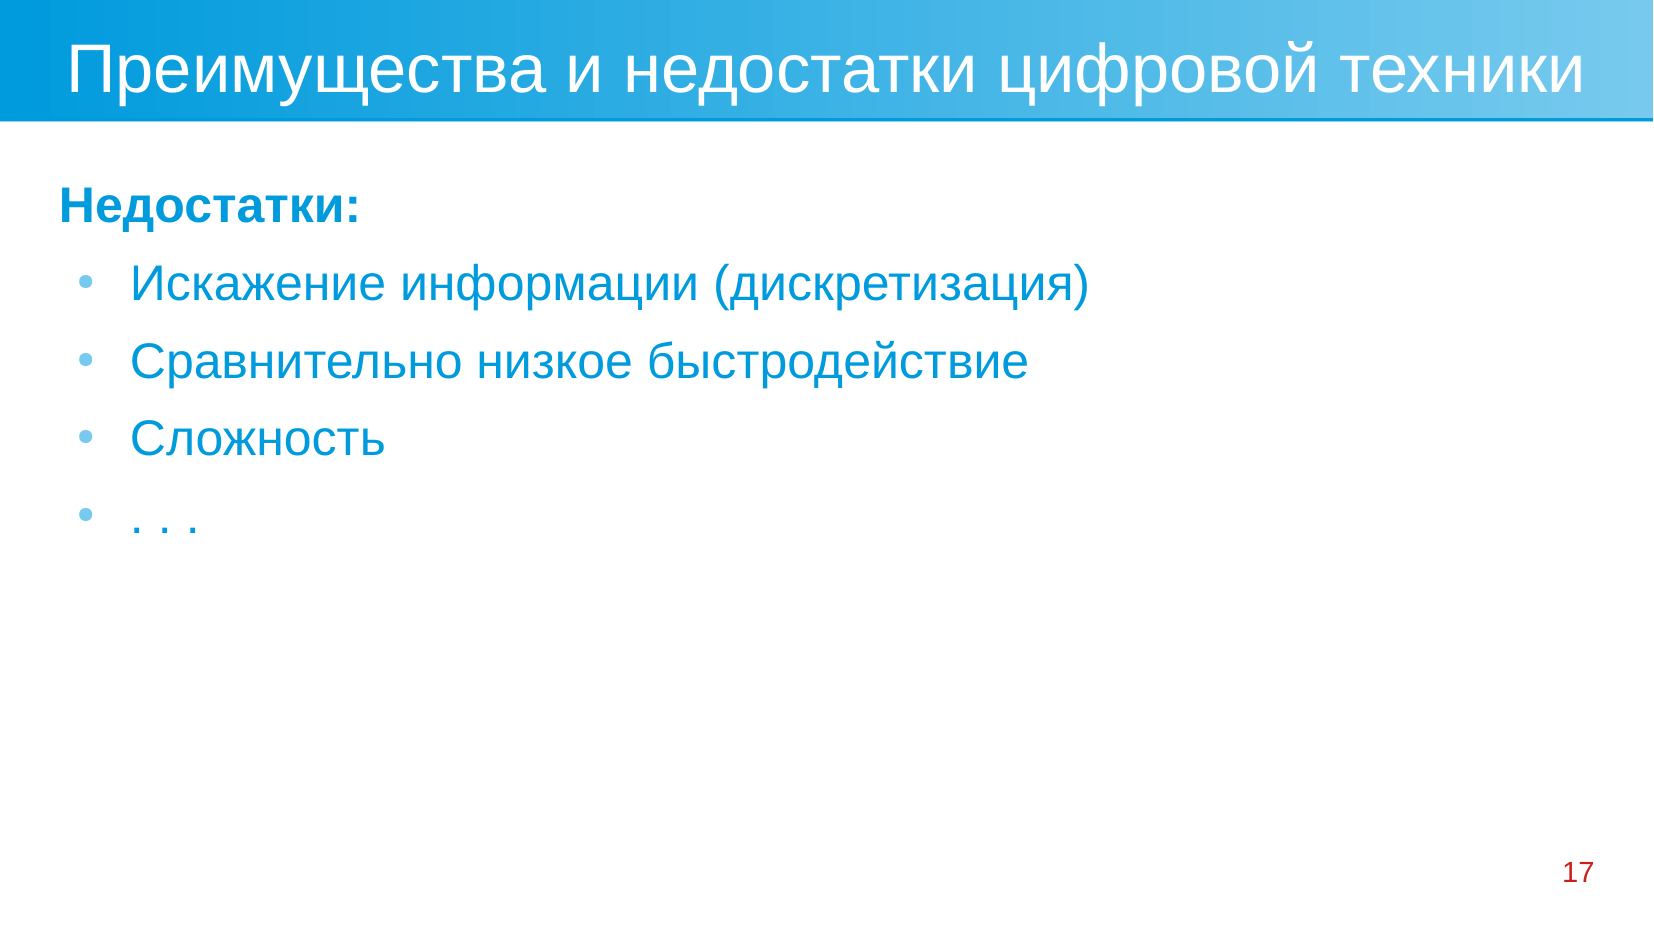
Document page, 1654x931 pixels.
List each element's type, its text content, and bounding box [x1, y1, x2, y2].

title Преимущества и недостатки цифровой техники [59, 29, 1595, 108]
list Недостатки: Искажение информации (дискретизация) Сравнительно низкое быстродействие Сложность . . . [59, 177, 1595, 826]
